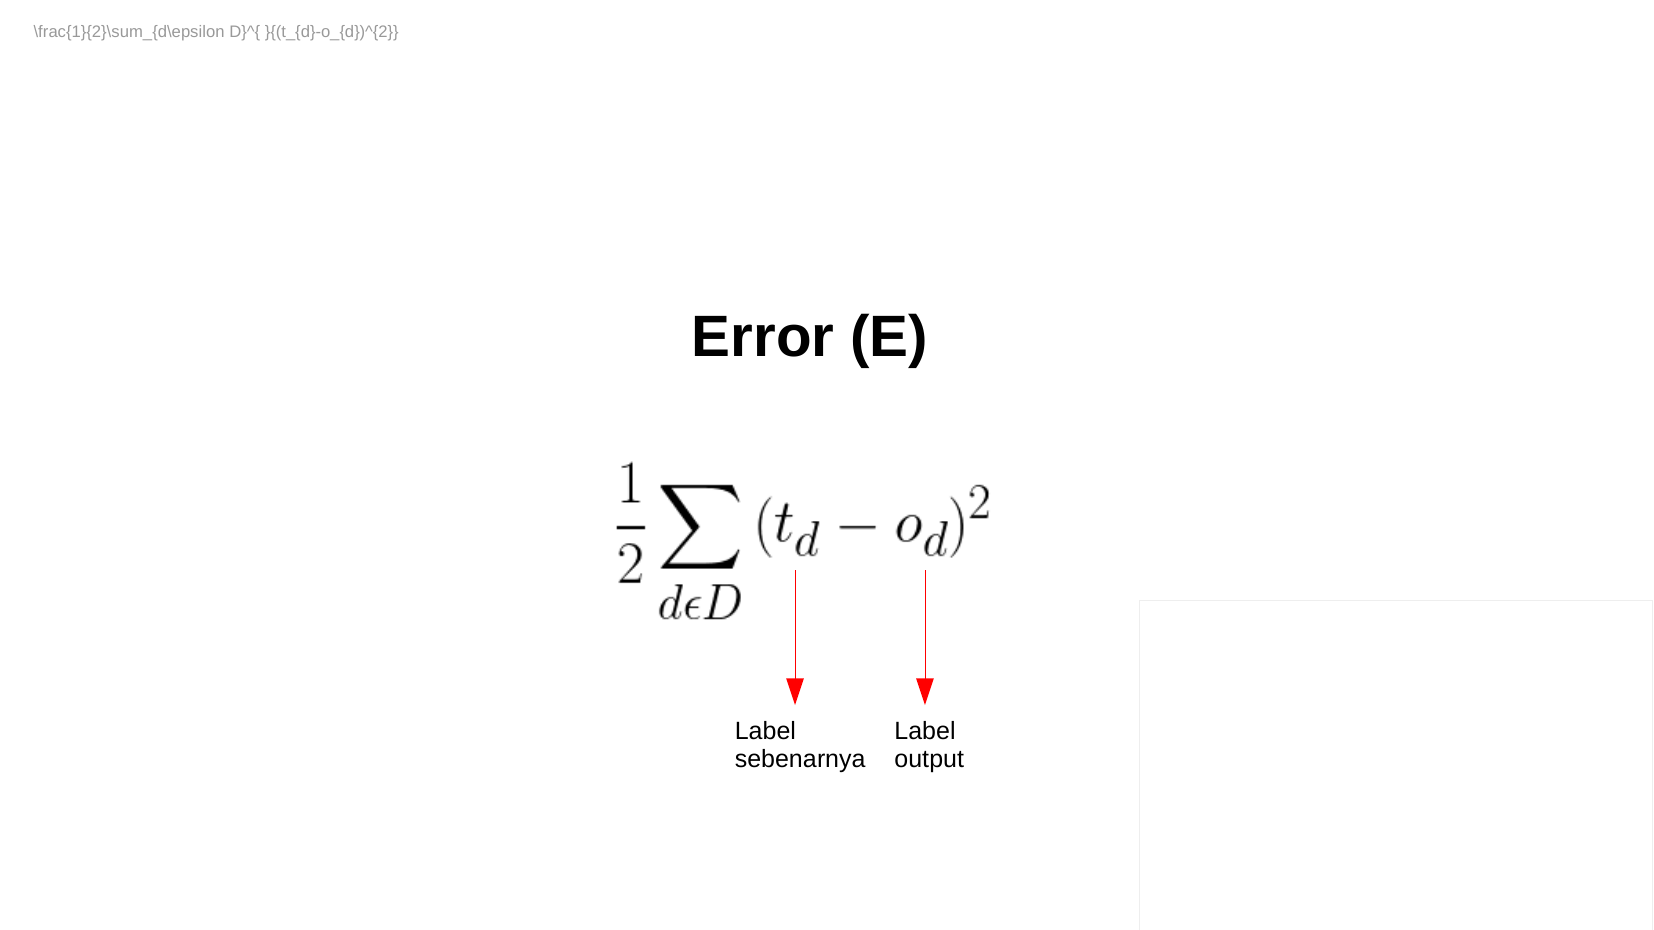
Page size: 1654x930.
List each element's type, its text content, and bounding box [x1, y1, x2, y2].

title Error (E) [255, 283, 1366, 389]
text_box Label sebenarnya [720, 709, 879, 781]
text_box \frac{1}{2}\sum_{d\epsilon D}^{ }{(t_{d}-o_{d})^{2}} [18, 15, 631, 49]
text_box Label output [879, 709, 980, 781]
picture [592, 449, 1006, 632]
